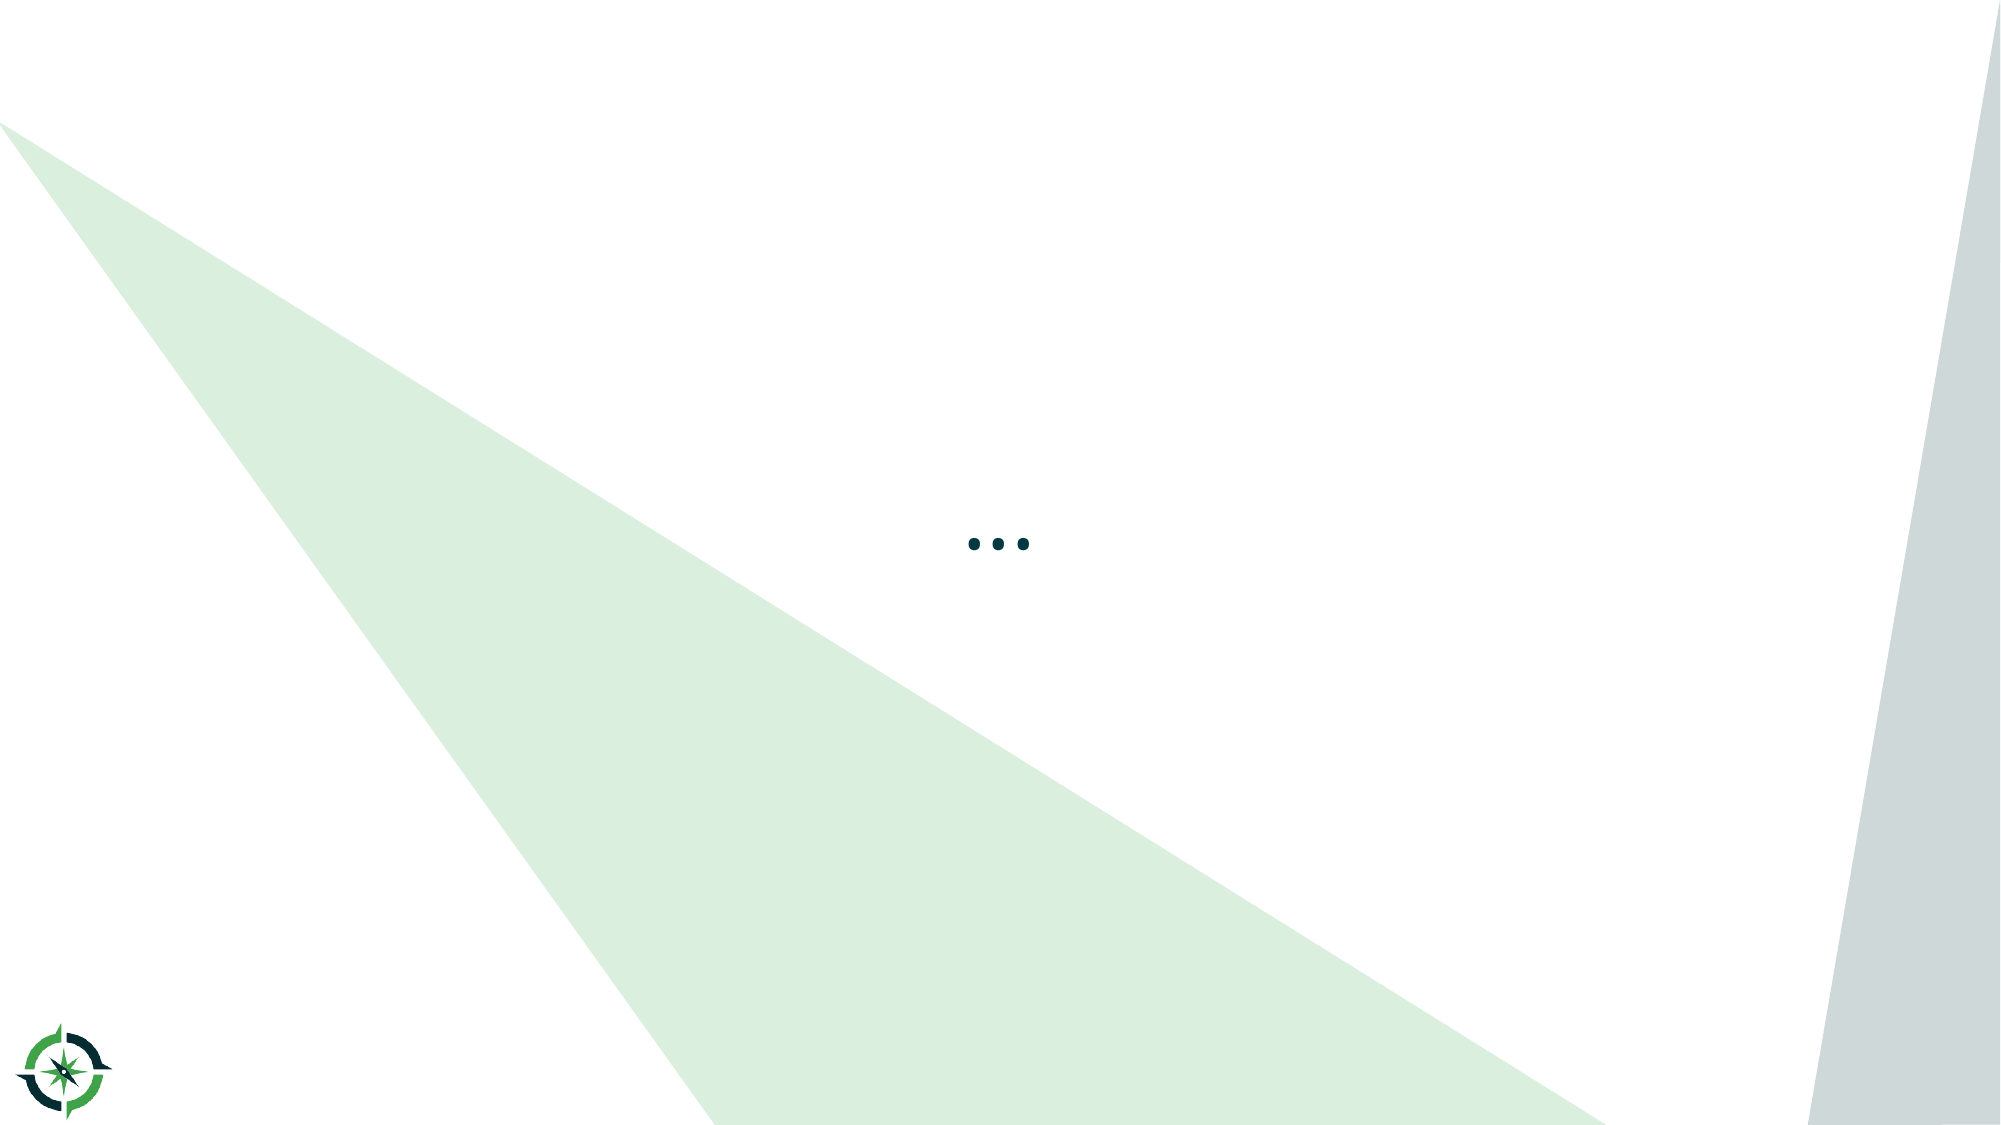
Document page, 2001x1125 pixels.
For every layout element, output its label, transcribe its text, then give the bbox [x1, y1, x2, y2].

title ... [136, 280, 1862, 749]
picture [14, 1022, 113, 1121]
